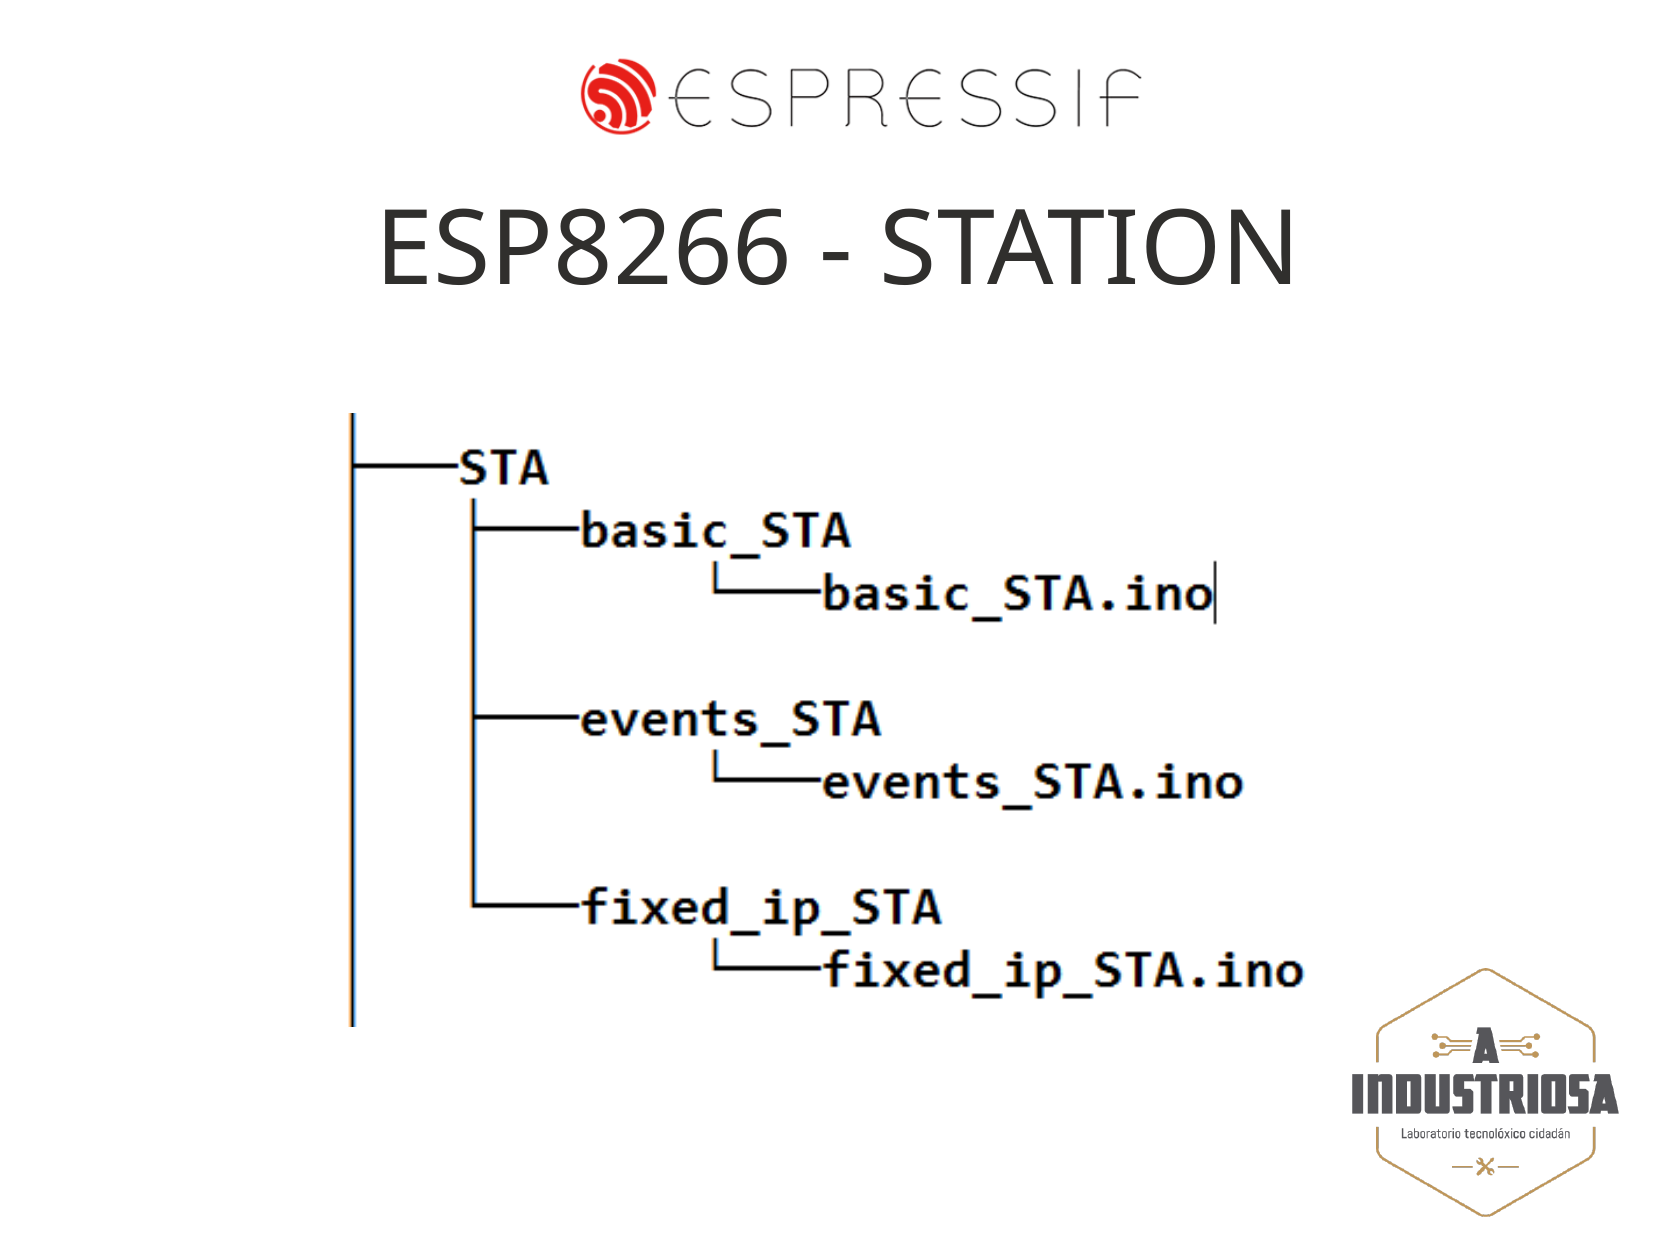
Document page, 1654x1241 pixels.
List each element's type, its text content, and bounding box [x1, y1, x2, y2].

picture [331, 413, 1619, 1217]
text_box ESP8266 - STATION [224, 23, 1453, 332]
